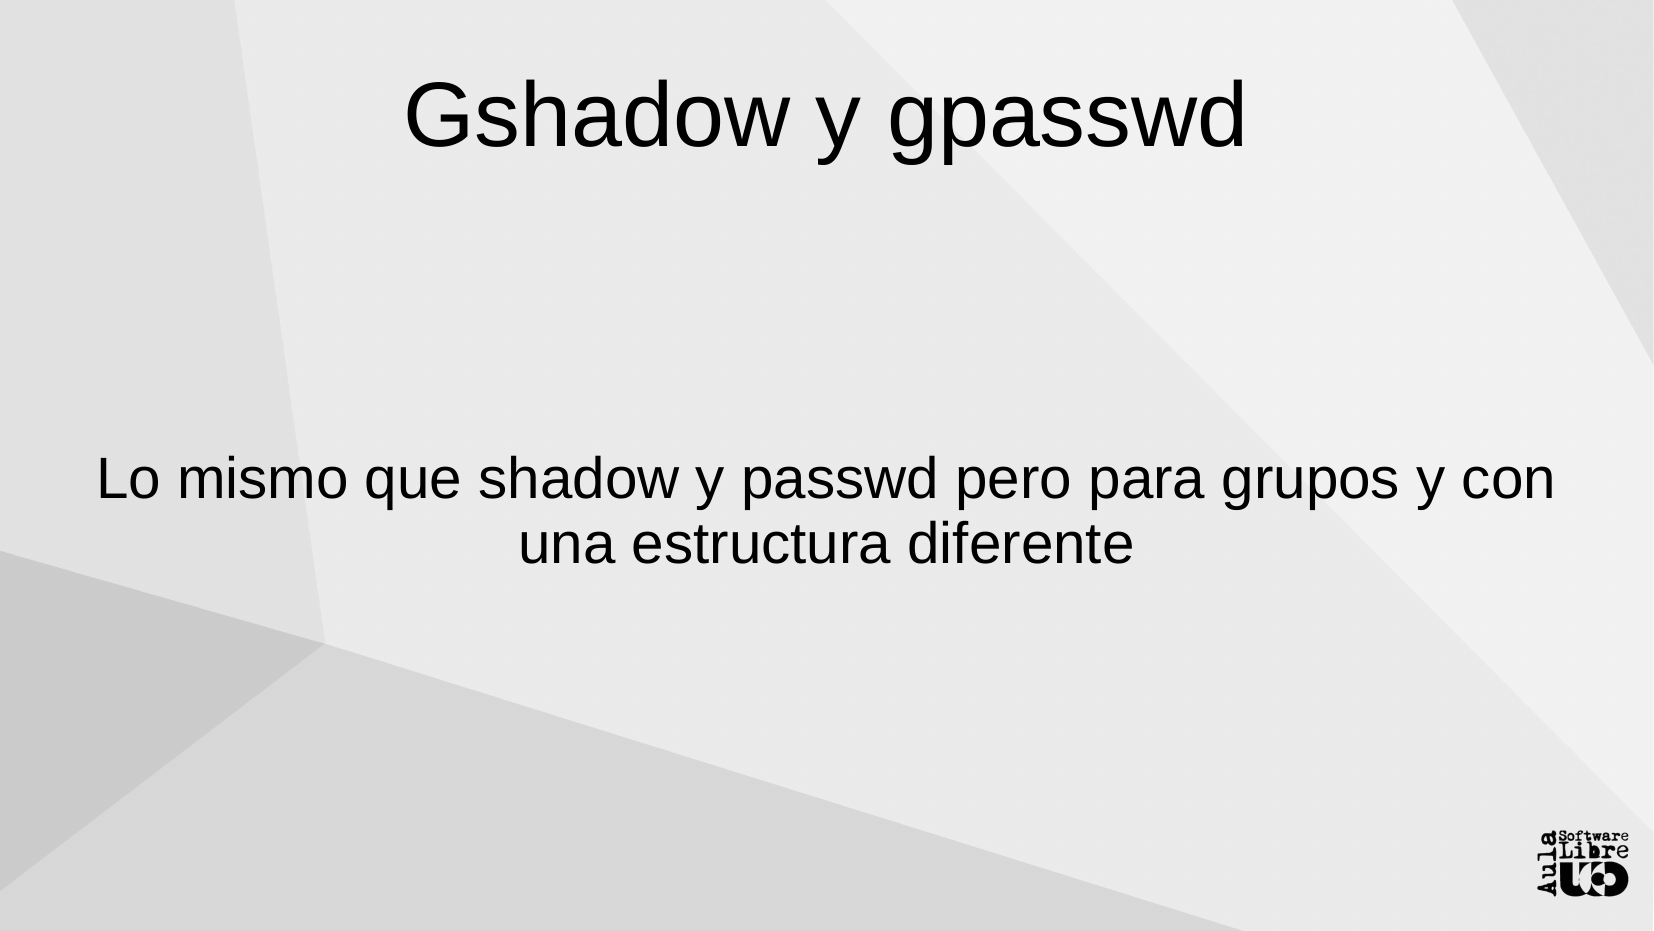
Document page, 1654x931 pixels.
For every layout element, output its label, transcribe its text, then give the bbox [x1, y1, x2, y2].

picture [0, 0, 1654, 931]
title Gshadow y gpasswd [82, 37, 1571, 193]
subtitle Lo mismo que shadow y passwd pero para grupos y con una estructura diferente [82, 209, 1571, 877]
